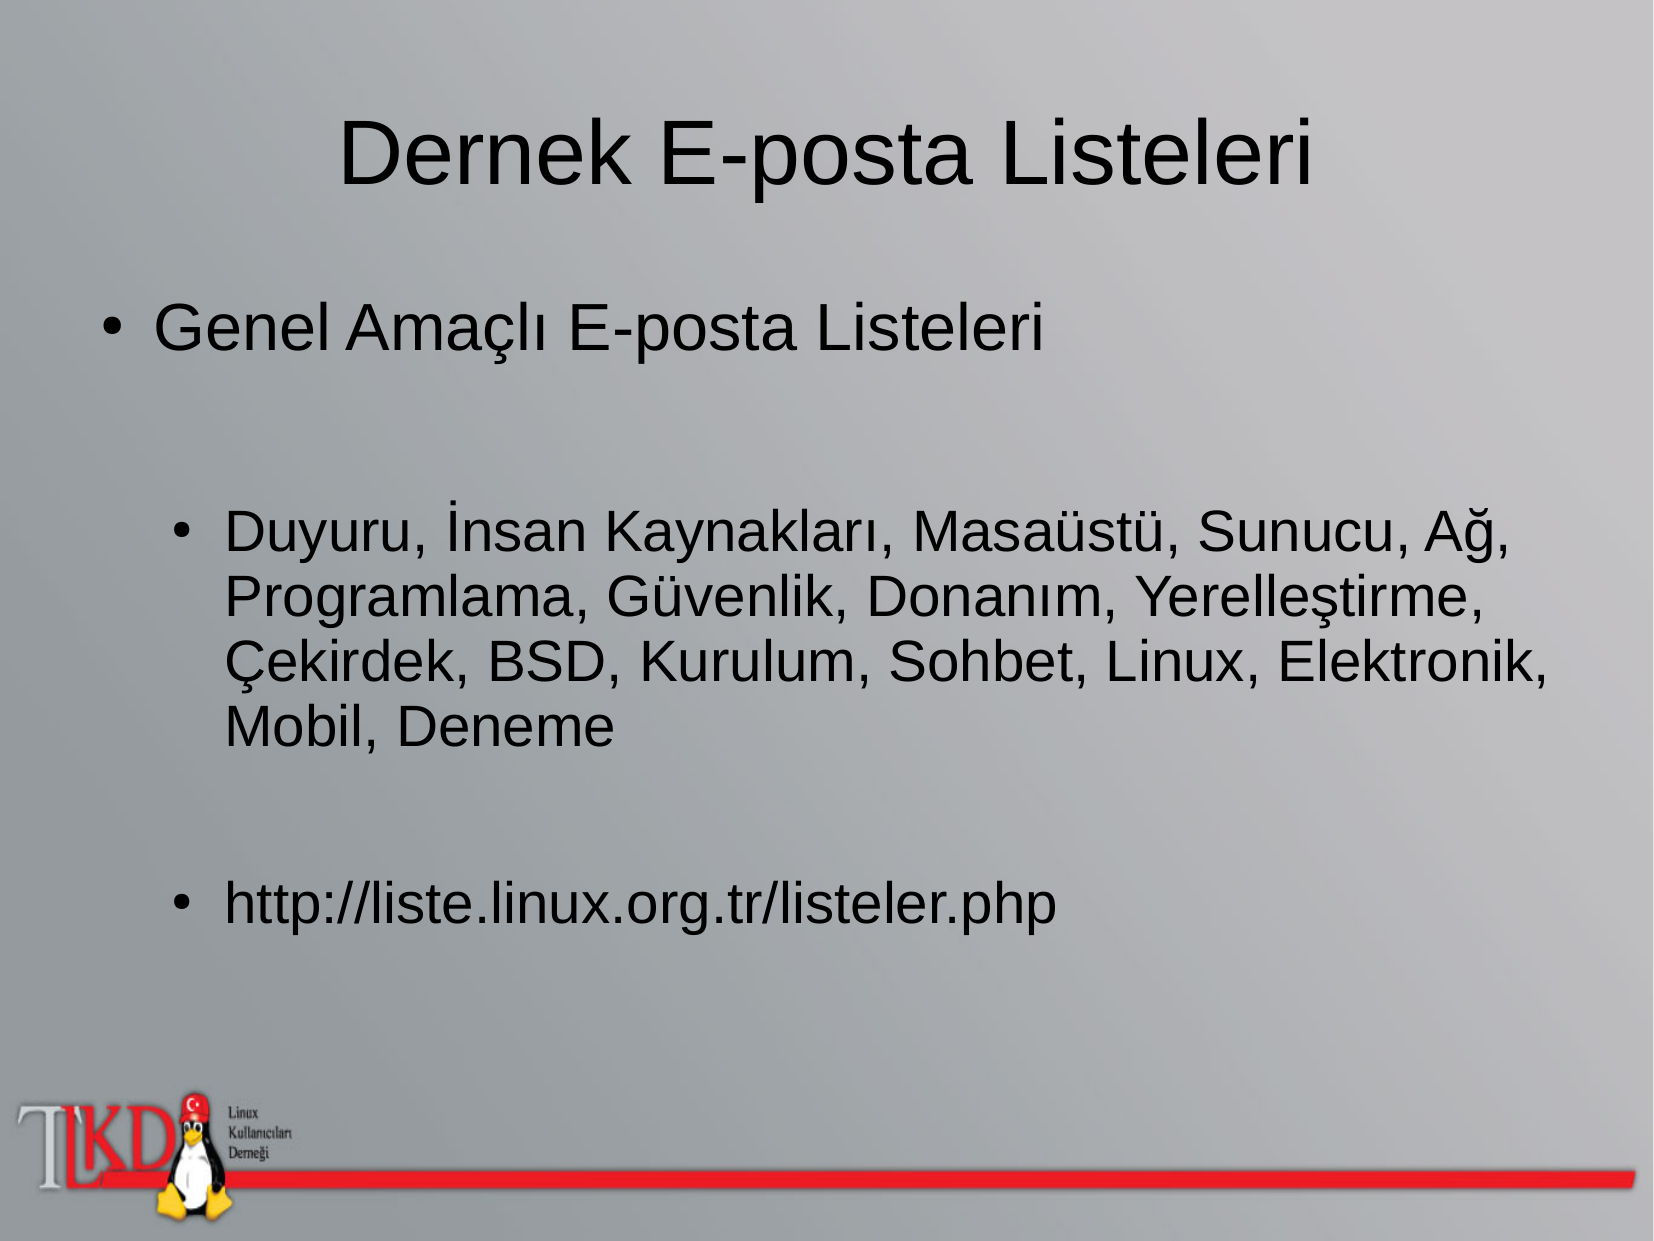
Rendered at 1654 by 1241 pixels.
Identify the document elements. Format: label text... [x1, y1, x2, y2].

picture [0, 0, 1654, 1241]
list Genel Amaçlı E-posta Listeleri Duyuru, İnsan Kaynakları, Masaüstü, Sunucu, Ağ, Programlama, Güvenlik, Donanım, Yerelleştirme, Çekirdek, BSD, Kurulum, Sohbet, Linux, Elektronik, Mobil, Deneme http://liste.linux.org.tr/listeler.php [82, 290, 1571, 1109]
title Dernek E-posta Listeleri [82, 49, 1571, 257]
